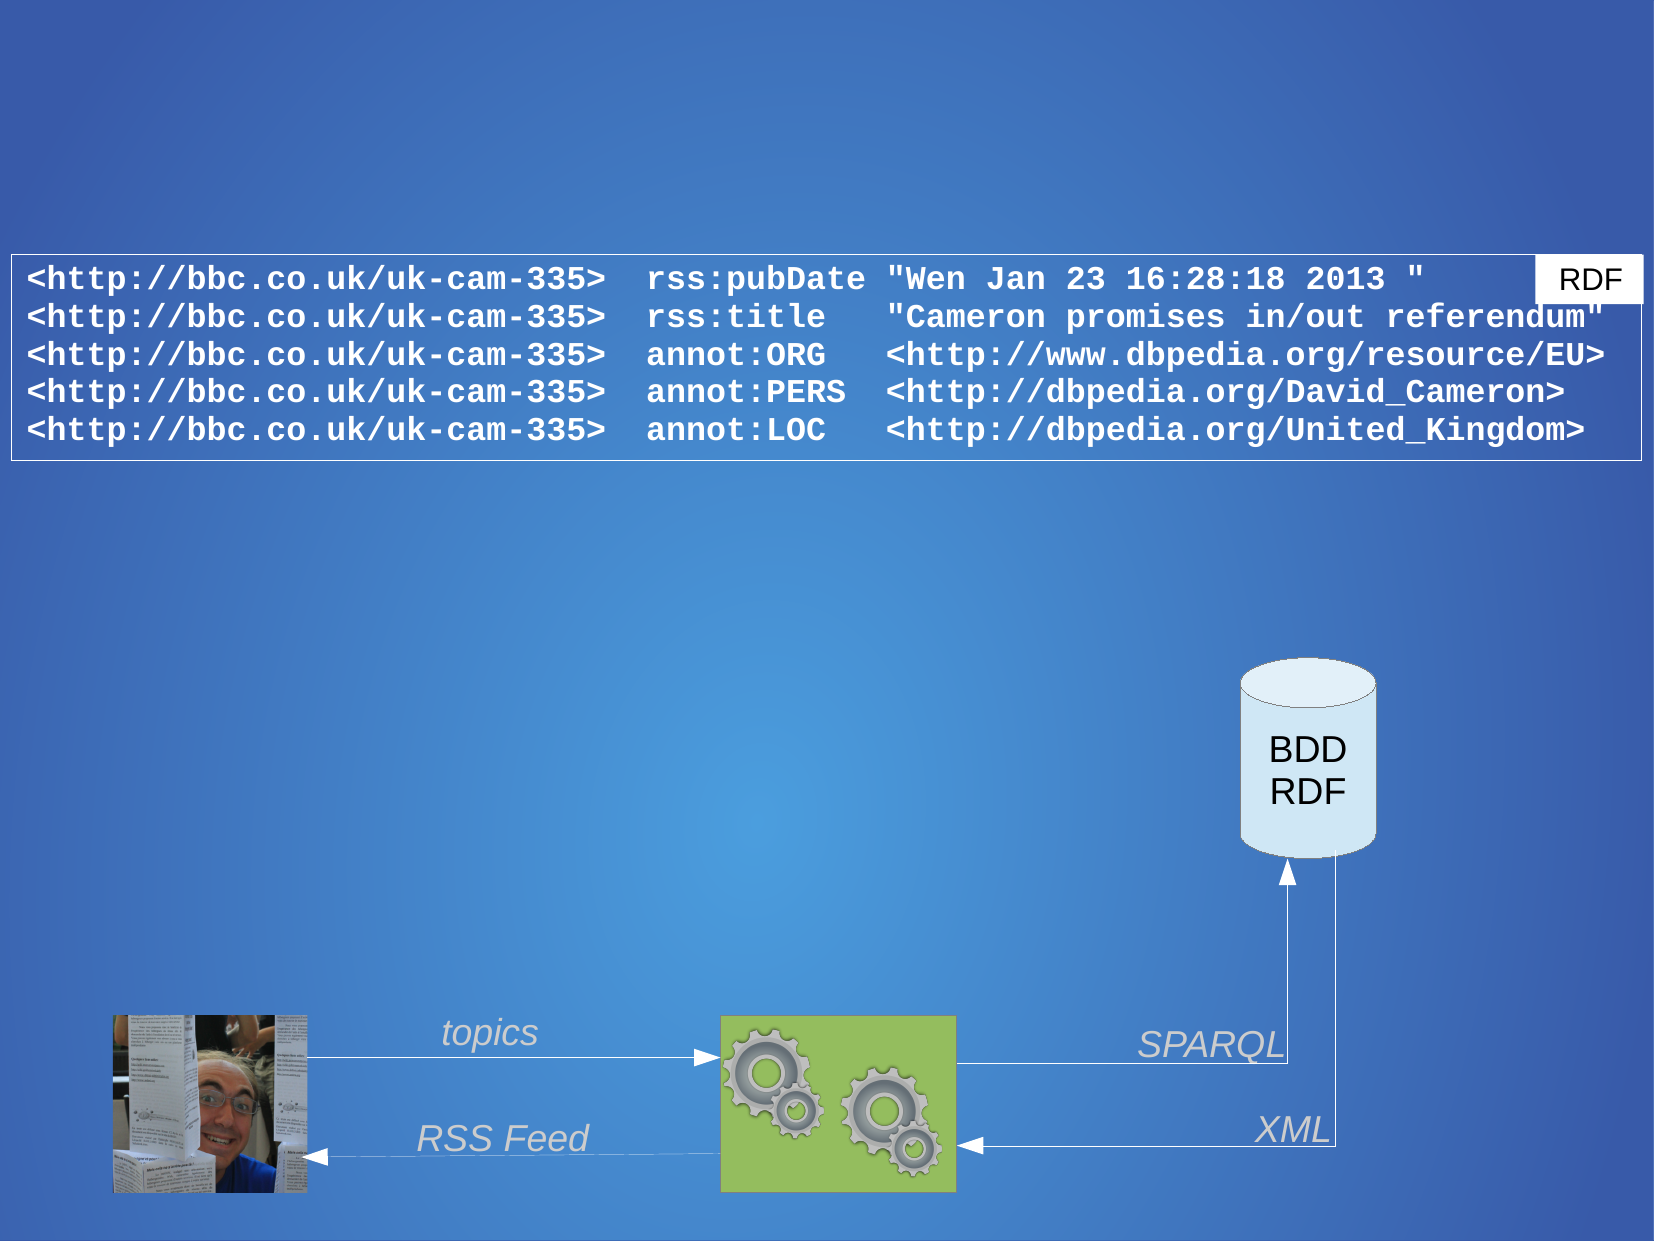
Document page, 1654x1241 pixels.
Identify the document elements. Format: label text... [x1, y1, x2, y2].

picture [0, 0, 1654, 1241]
text_box topics [426, 1003, 579, 1061]
text_box RDF [1535, 254, 1644, 305]
text_box XML [1240, 1100, 1423, 1158]
text_box SPARQL [1122, 1015, 1287, 1063]
text_box [720, 1015, 957, 1193]
text_box SPARQL [1122, 1015, 1306, 1073]
text_box RSS Feed [401, 1110, 615, 1168]
text_box BDD RDF [1240, 684, 1377, 859]
text_box <http://bbc.co.uk/uk-cam-335> rss:pubDate "Wen Jan 23 16:28:18 2013 " <http://bbc.co.uk/uk-cam-335> rss:title "Cameron promises in/out referendum" <http://bbc.co.uk/uk-cam-335> annot:ORG <http://www.dbpedia.org/resource/EU> <http://bbc.co.uk/uk-cam-335> annot:PERS <http://dbpedia.org/David_Cameron> <http://bbc.co.uk/uk-cam-335> annot:LOC <http://dbpedia.org/United_Kingdom> [11, 254, 1642, 461]
